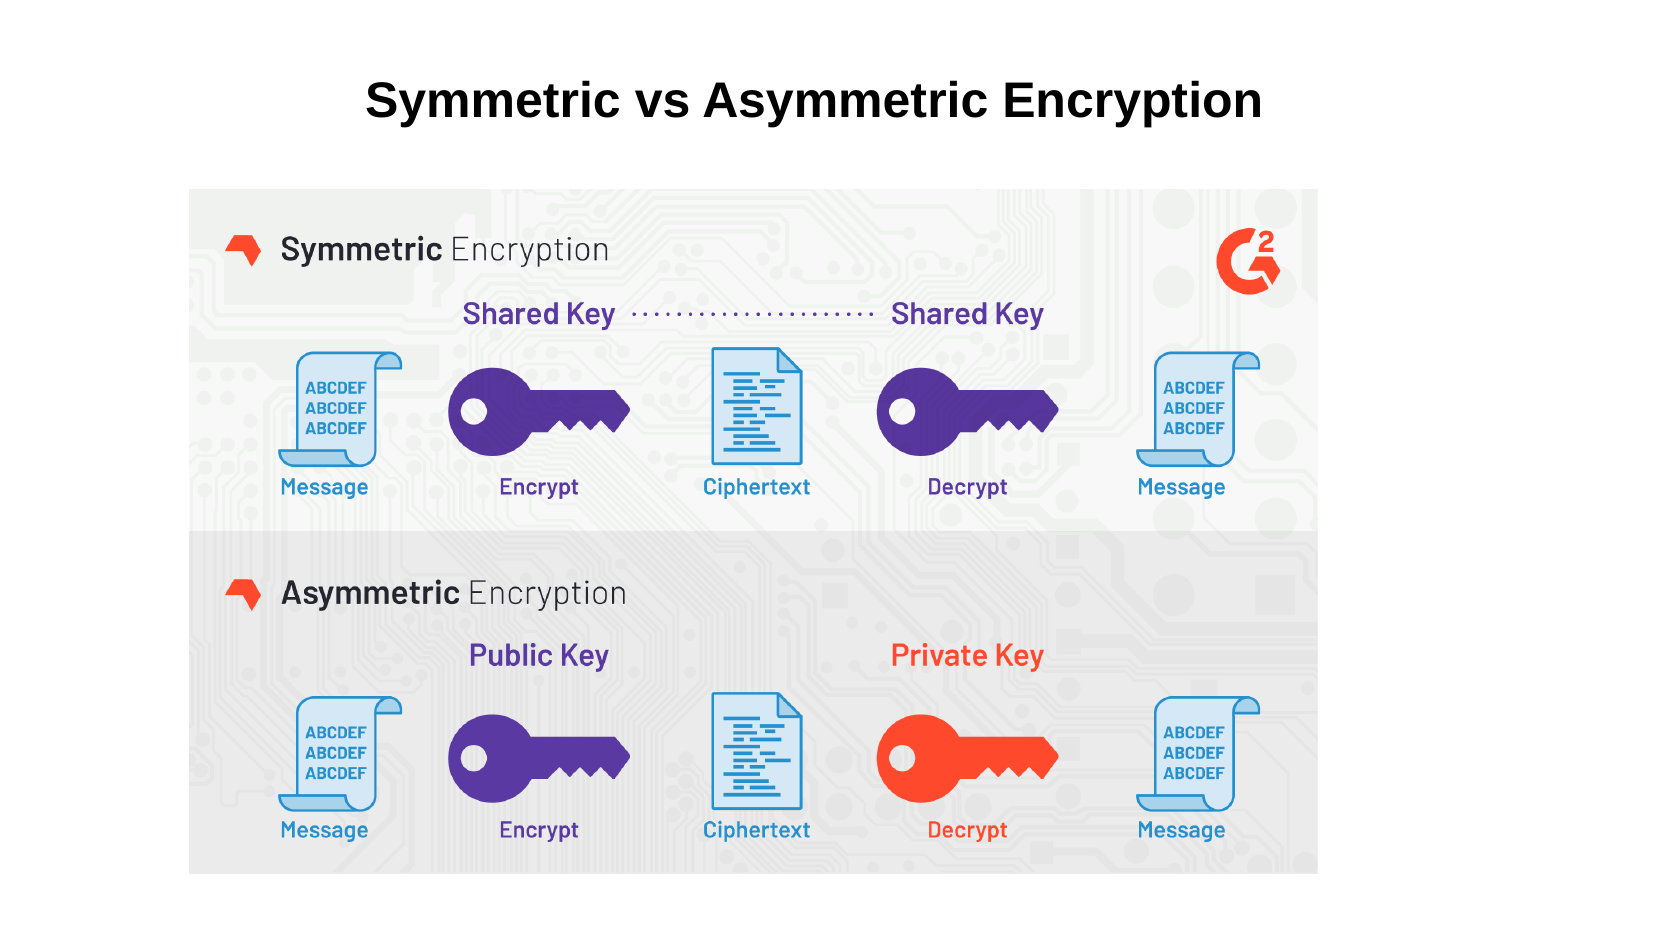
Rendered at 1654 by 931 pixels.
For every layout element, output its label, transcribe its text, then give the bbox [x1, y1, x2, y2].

title Symmetric vs Asymmetric Encryption [108, 42, 1521, 158]
picture [189, 189, 1318, 874]
